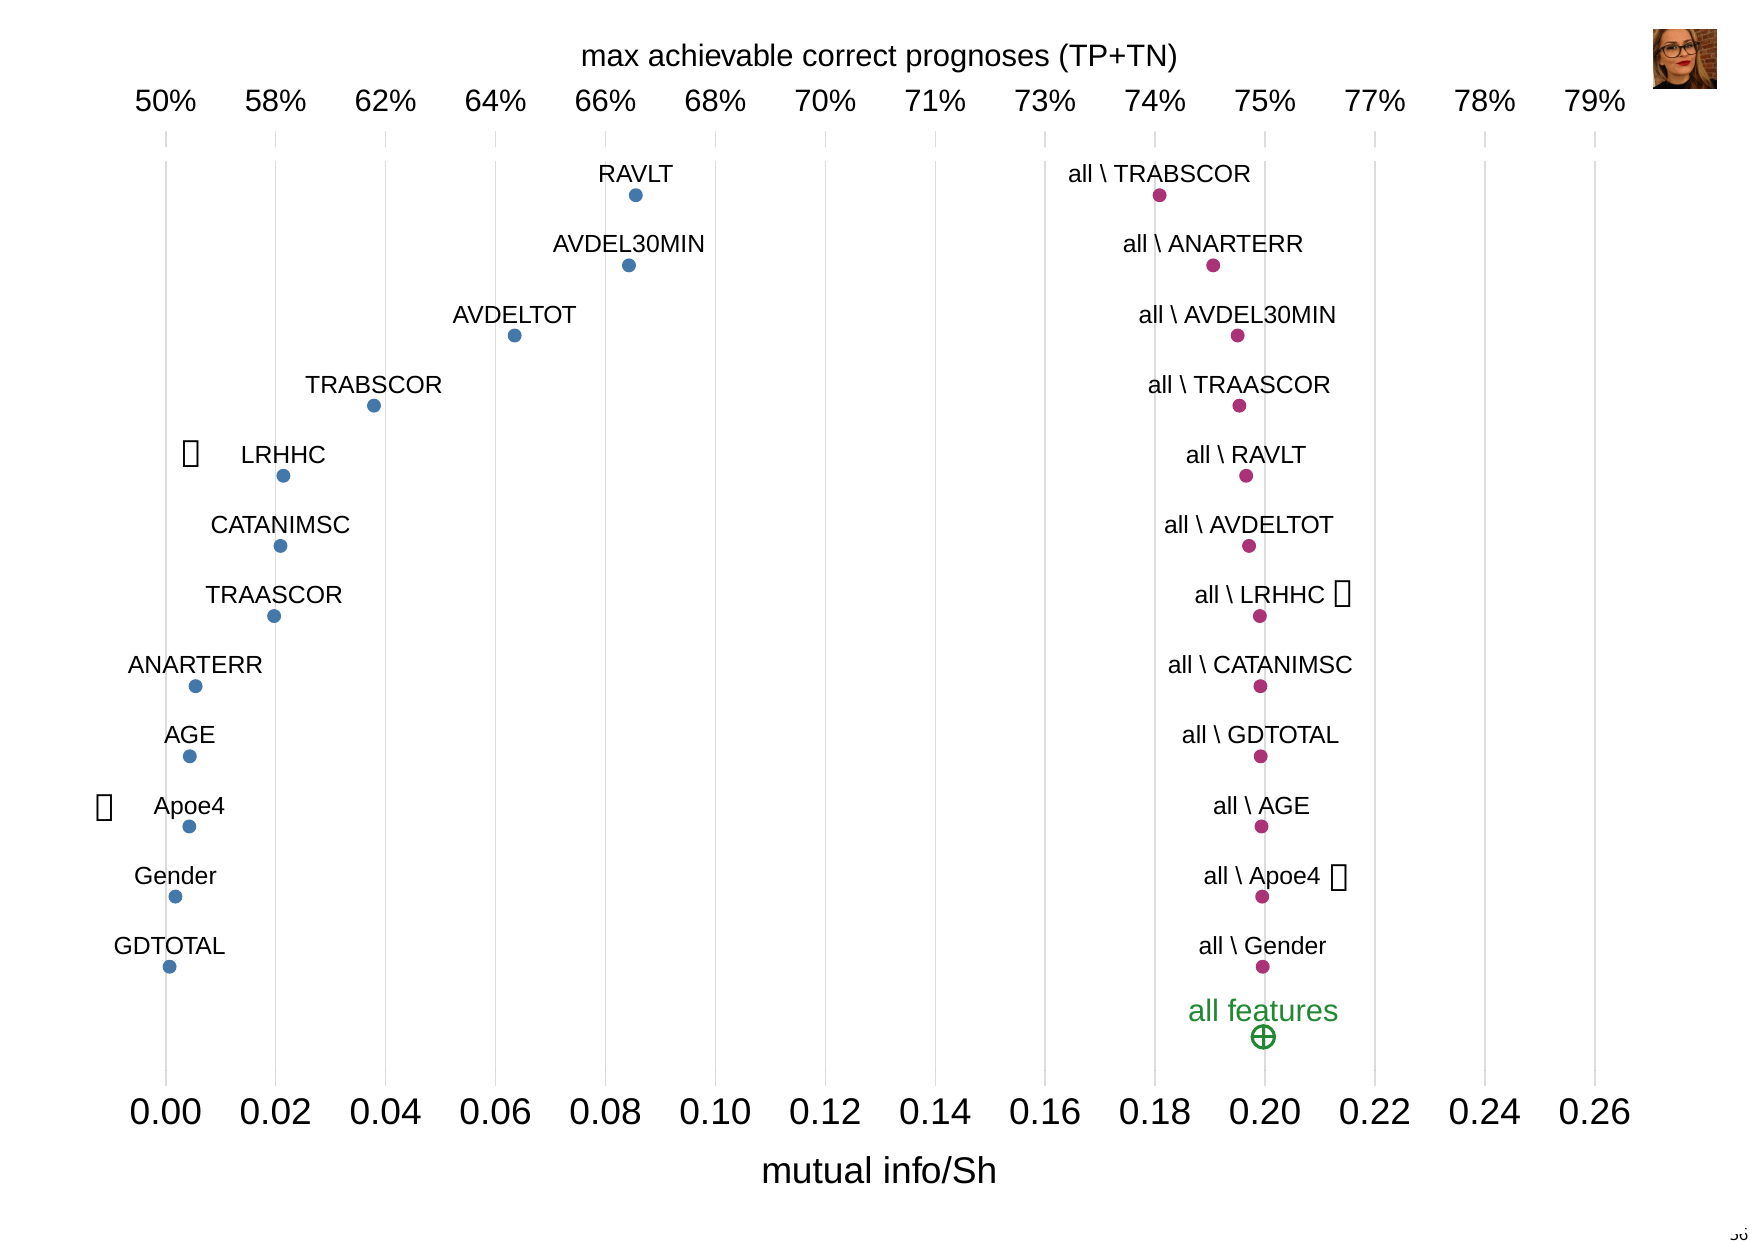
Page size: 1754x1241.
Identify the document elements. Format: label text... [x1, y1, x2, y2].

text_box 🧬 [1313, 844, 1395, 910]
text_box 🧬 [78, 774, 160, 840]
picture [9, 6, 1745, 1235]
text_box 🧠 [164, 420, 247, 486]
text_box 🧠 [1316, 560, 1398, 626]
